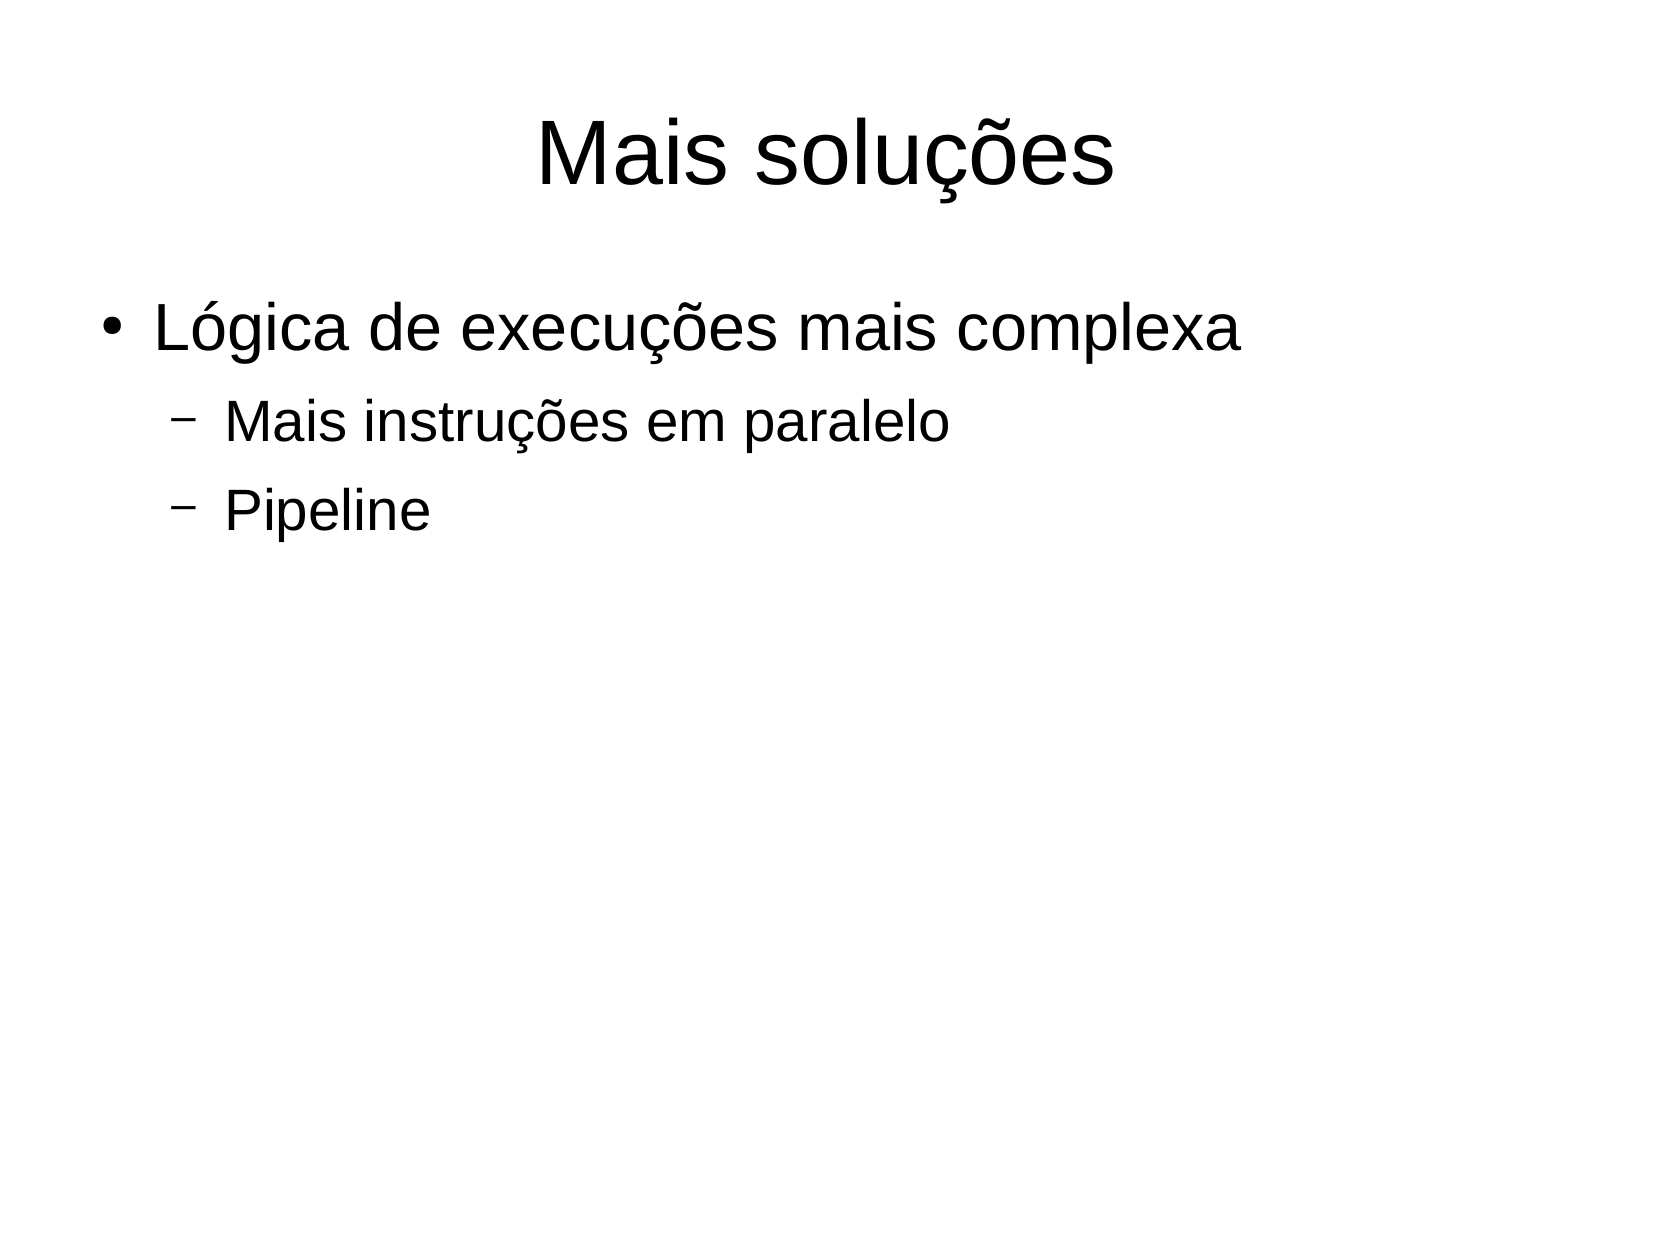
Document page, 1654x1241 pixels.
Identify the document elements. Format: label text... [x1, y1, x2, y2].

title Mais soluções [82, 49, 1571, 257]
list Lógica de execuções mais complexa Mais instruções em paralelo Pipeline [82, 290, 1571, 1010]
